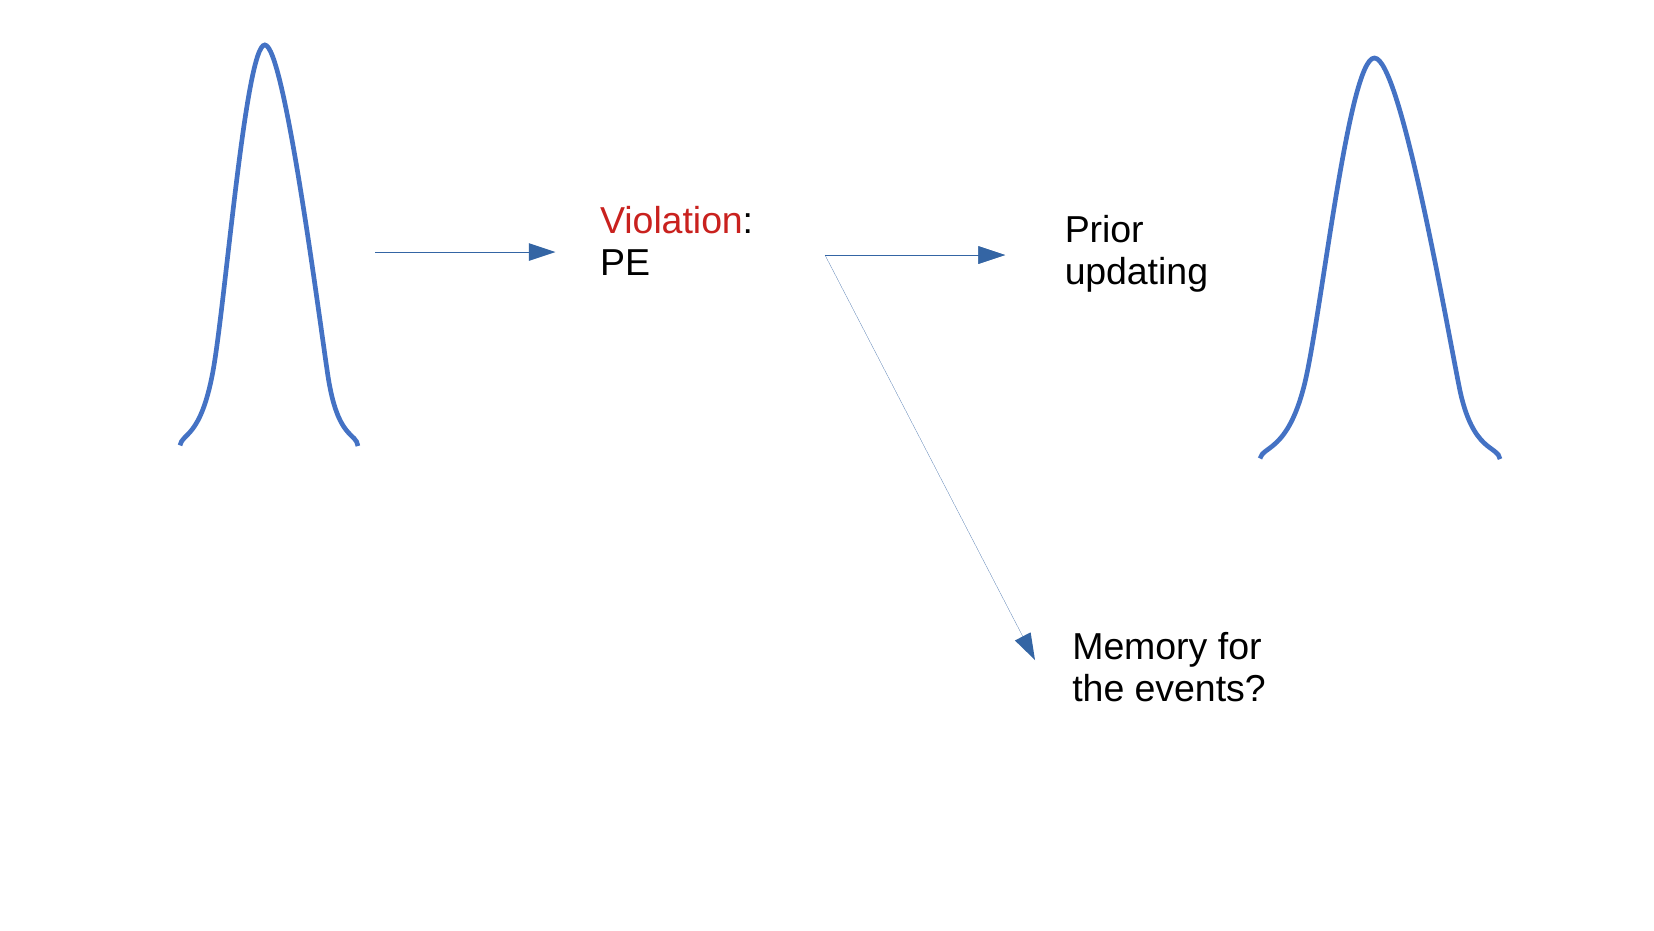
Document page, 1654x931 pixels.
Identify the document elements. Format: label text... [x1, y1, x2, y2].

text_box Violation: PE [585, 192, 811, 291]
text_box Memory for the events? [1057, 618, 1321, 717]
text_box Prior updating [1050, 201, 1276, 301]
